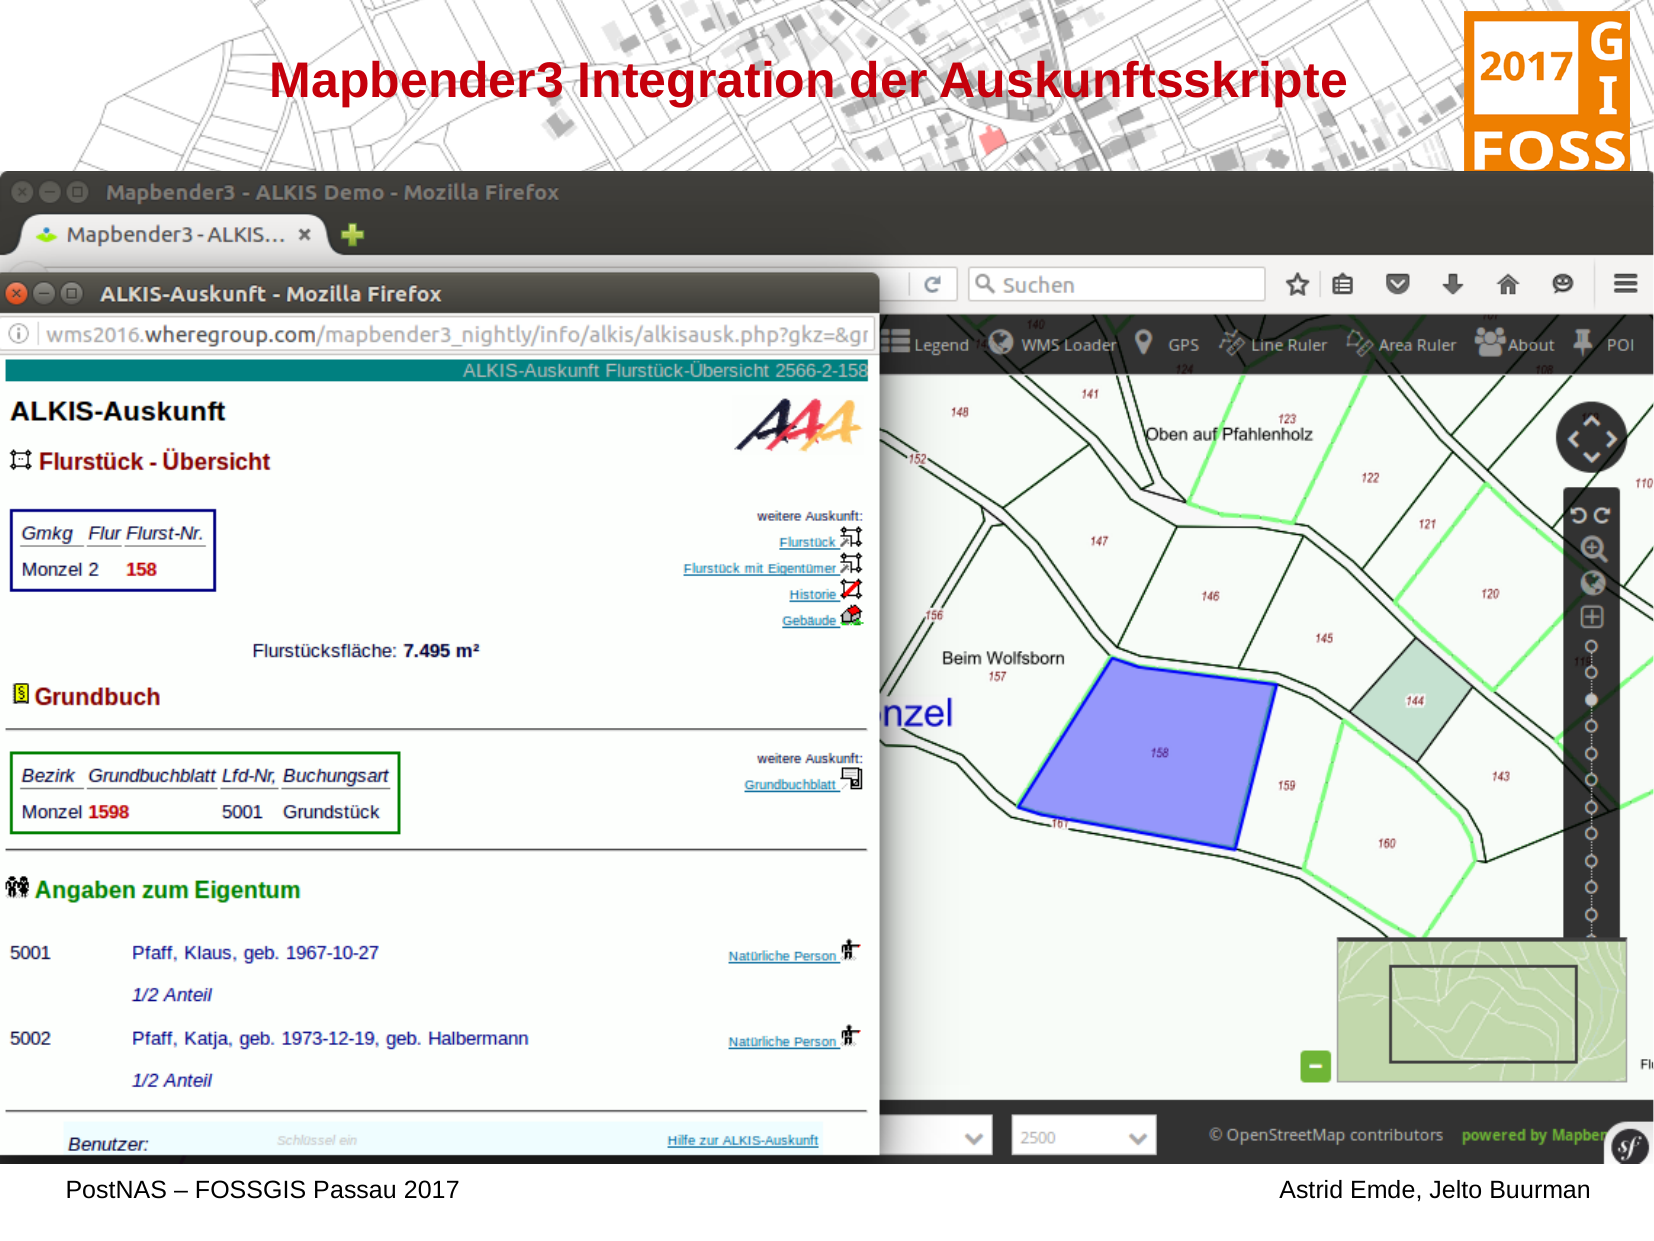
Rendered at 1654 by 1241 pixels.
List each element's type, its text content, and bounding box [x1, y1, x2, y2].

title Mapbender3 Integration der Auskunftsskripte [65, 23, 1554, 137]
picture [0, 11, 1654, 1164]
